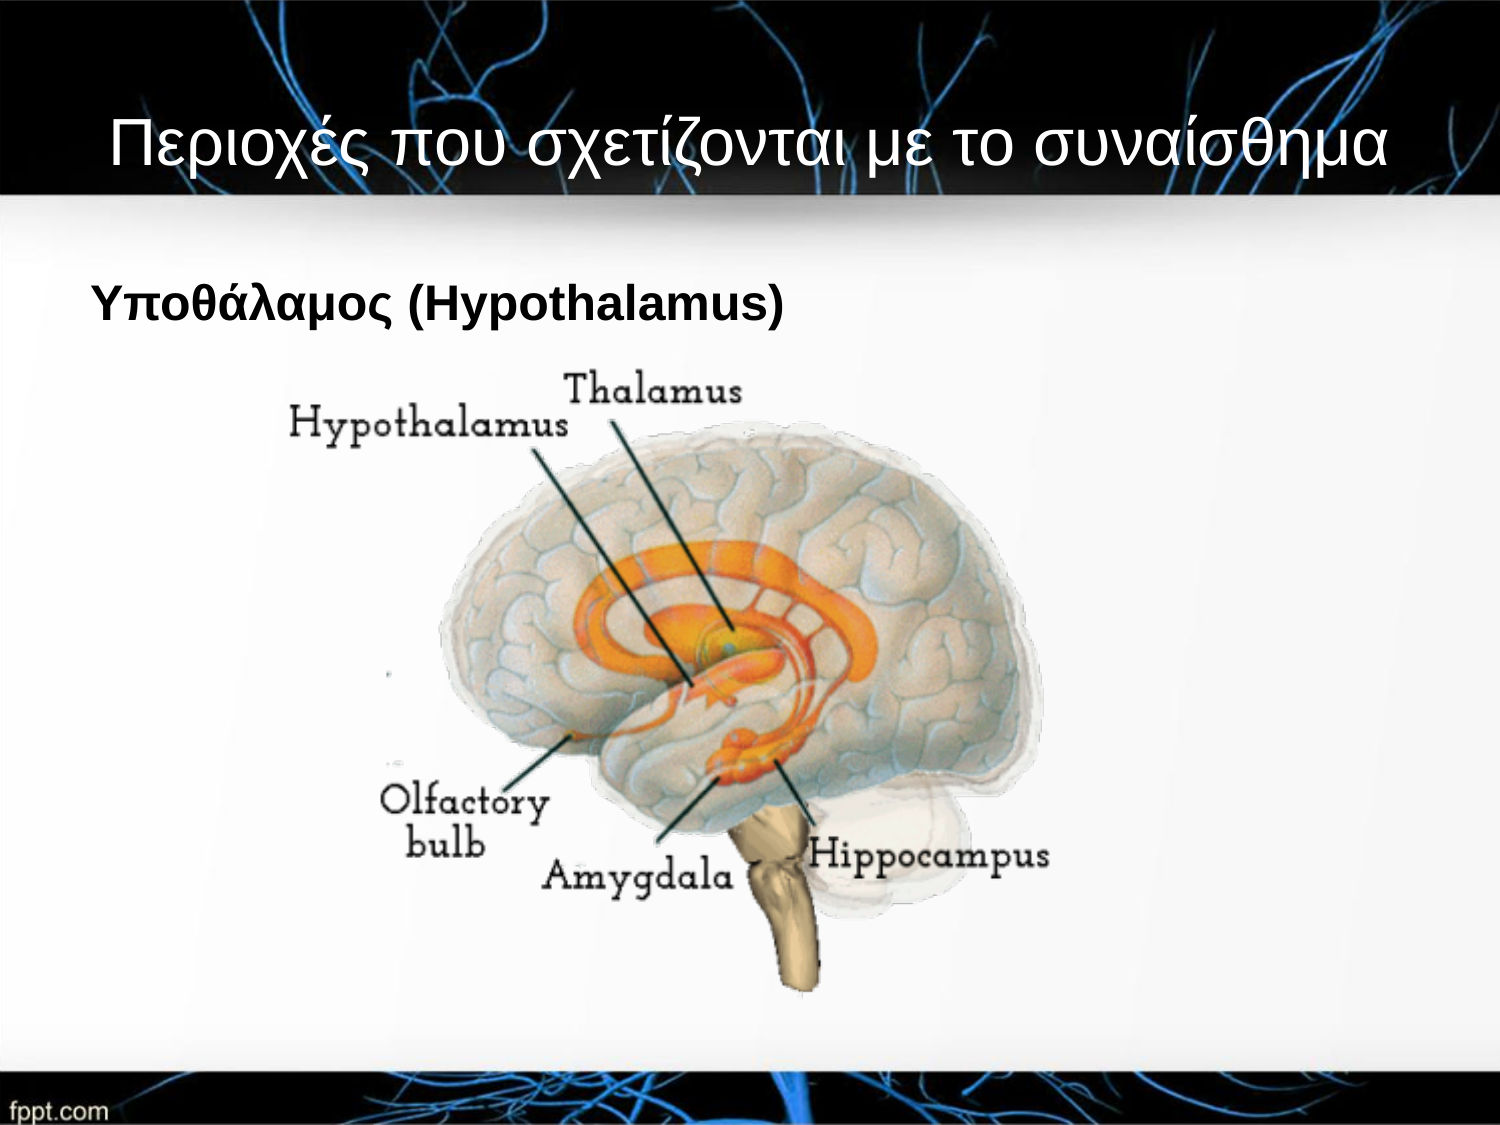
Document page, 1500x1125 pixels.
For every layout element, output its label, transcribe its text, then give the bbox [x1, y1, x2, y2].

list Υποθάλαμος (Hypothalamus) [75, 262, 1425, 1005]
picture [0, 0, 1500, 1125]
title Περιοχές που σχετίζονται με το συναίσθημα [75, 45, 1425, 233]
